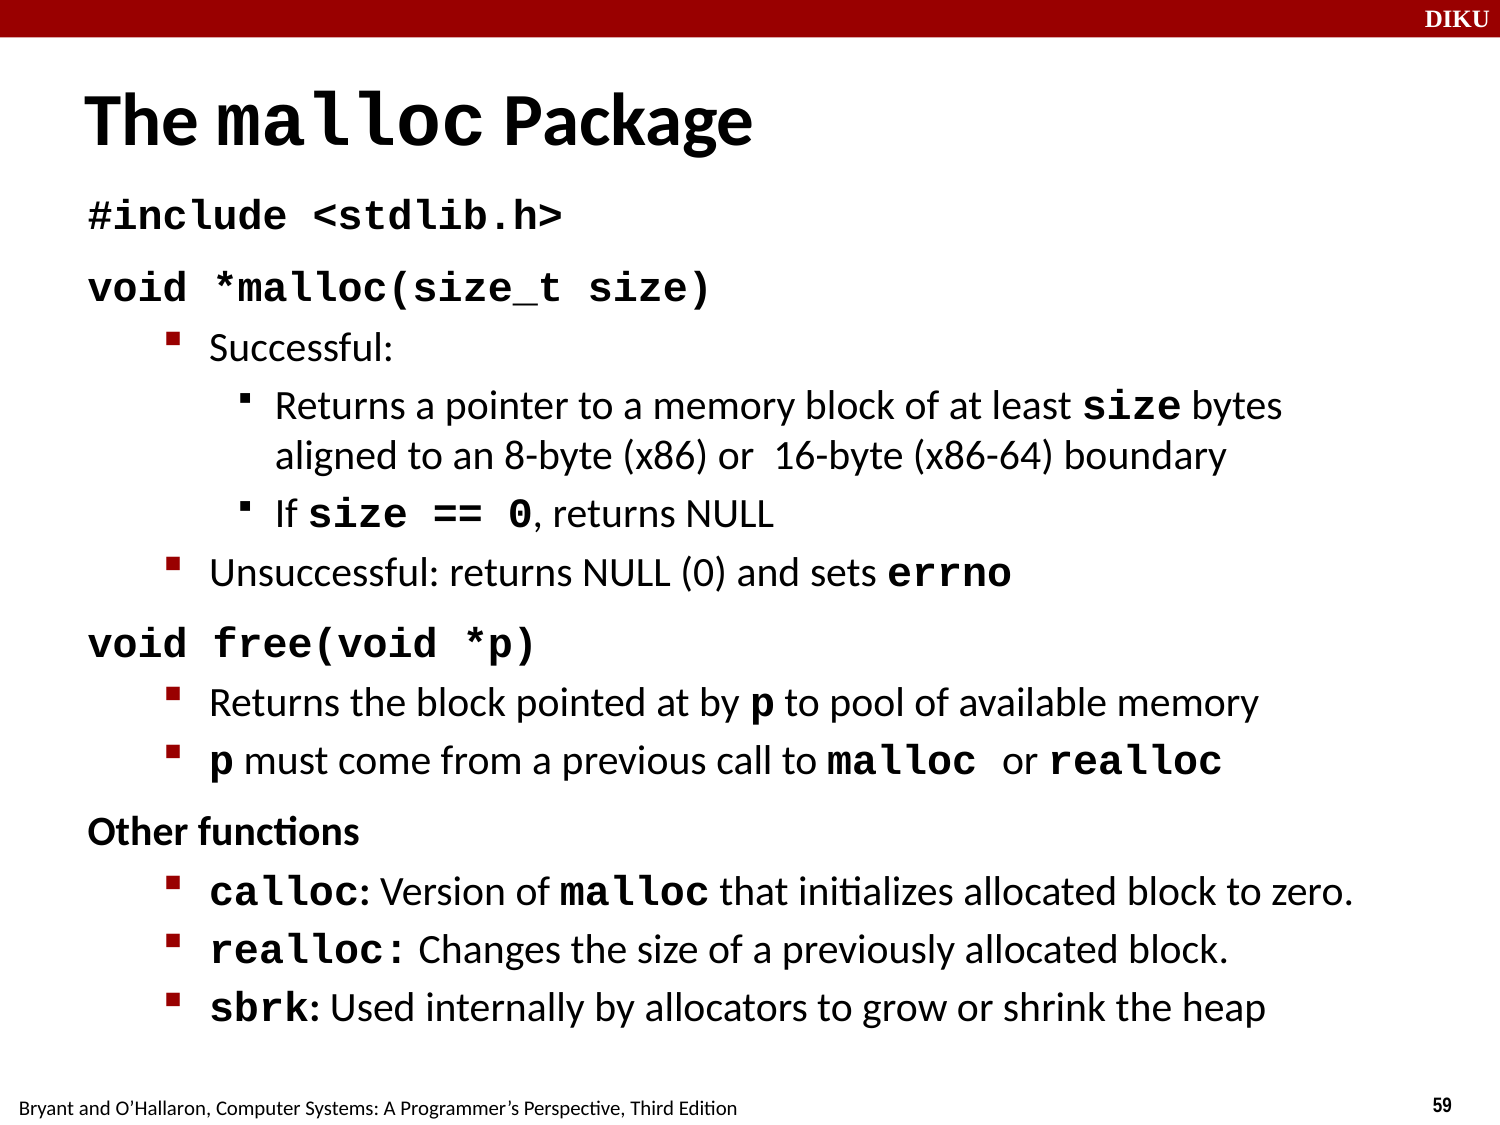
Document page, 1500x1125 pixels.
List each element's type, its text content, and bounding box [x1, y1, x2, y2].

text_box #include <stdlib.h> void *malloc(size_t size) Successful: Returns a pointer to a memory block of at least size bytes aligned to an 8-byte (x86) or 16-byte (x86-64) boundary If size == 0, returns NULL Unsuccessful: returns NULL (0) and sets errno void free(void *p) Returns the block pointed at by p to pool of available memory p must come from a previous call to malloc or realloc Other functions calloc: Version of malloc that initializes allocated block to zero. realloc: Changes the size of a previously allocated block. sbrk: Used internally by allocators to grow or shrink the heap [72, 184, 1488, 1085]
text_box The malloc Package [69, 68, 1045, 163]
